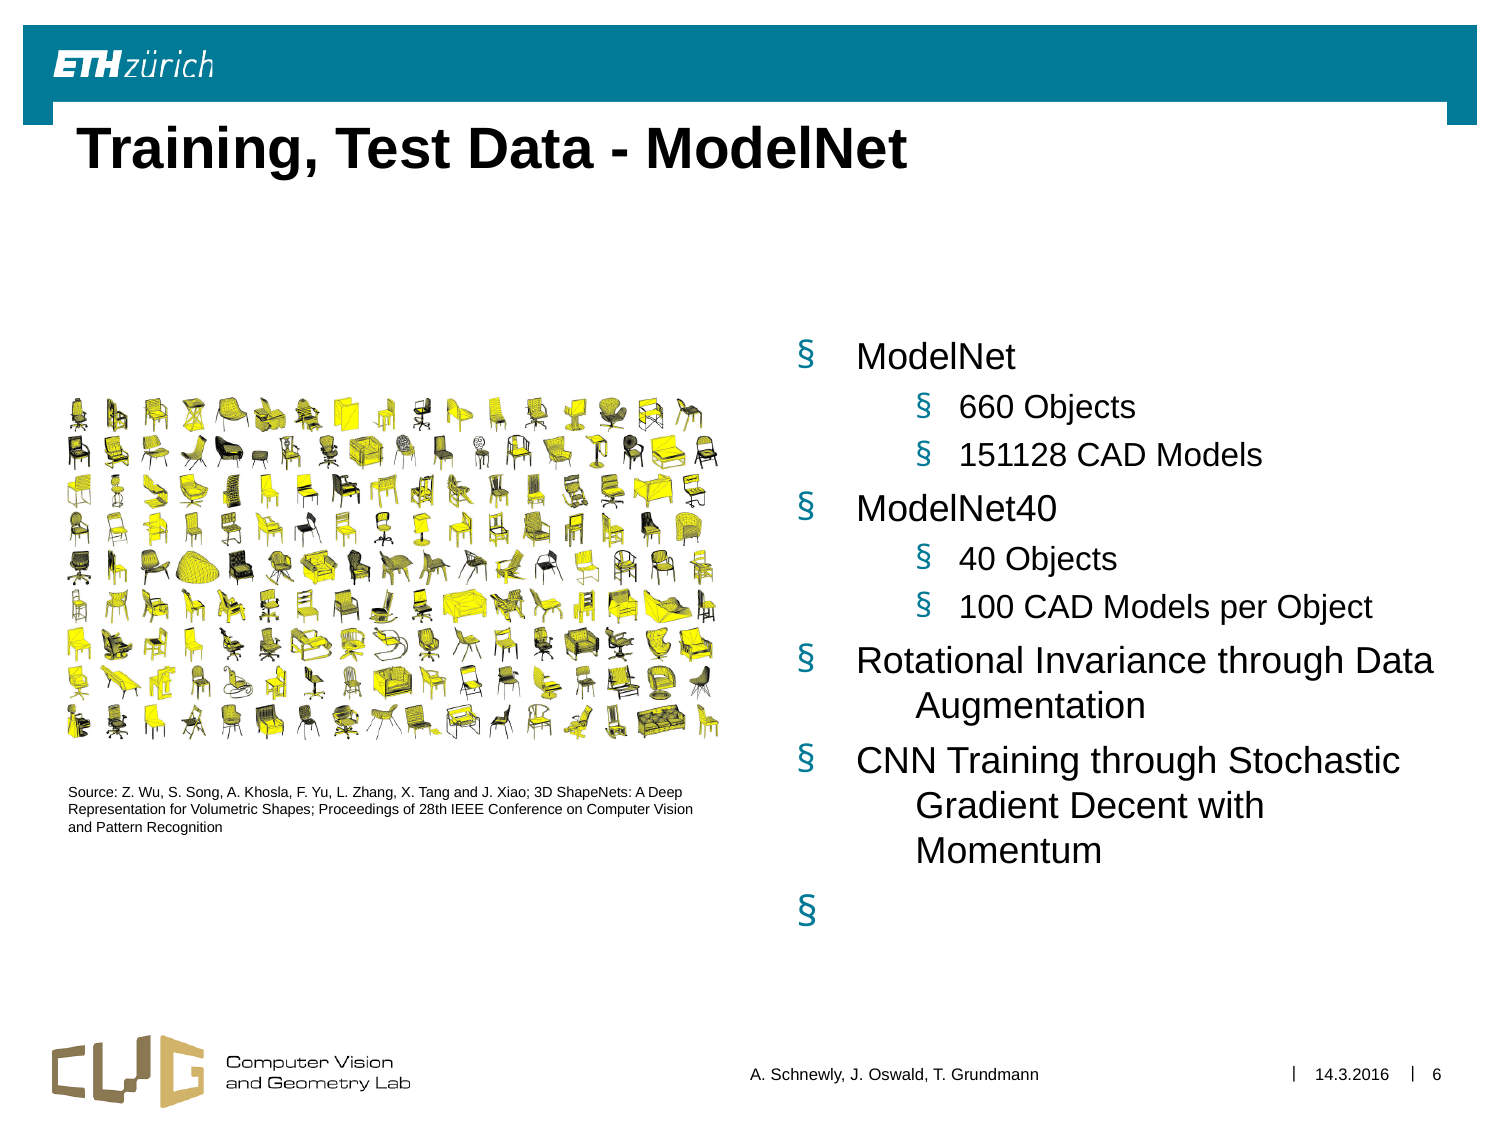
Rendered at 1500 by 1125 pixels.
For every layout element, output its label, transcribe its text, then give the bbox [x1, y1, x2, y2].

text_box 14.3.2016 [1302, 1034, 1403, 1112]
title Training, Test Data - ModelNet [53, 101, 1447, 262]
text_box A. Schnewly, J. Oswald, T. Grundmann [750, 1034, 1277, 1112]
text_box 6 [1415, 1034, 1459, 1112]
text_box Source: Z. Wu, S. Song, A. Khosla, F. Yu, L. Zhang, X. Tang and J. Xiao; 3D ShapeNets: A Deep Representation for Volumetric Shapes; Proceedings of 28th IEEE Conference on Computer Vision and Pattern Recognition [53, 775, 727, 844]
picture [53, 385, 727, 749]
list ModelNet 660 Objects 151128 CAD Models ModelNet40 40 Objects 100 CAD Models per Object Rotational Invariance through Data Augmentation CNN Training through Stochastic Gradient Decent with Momentum [773, 332, 1447, 1024]
